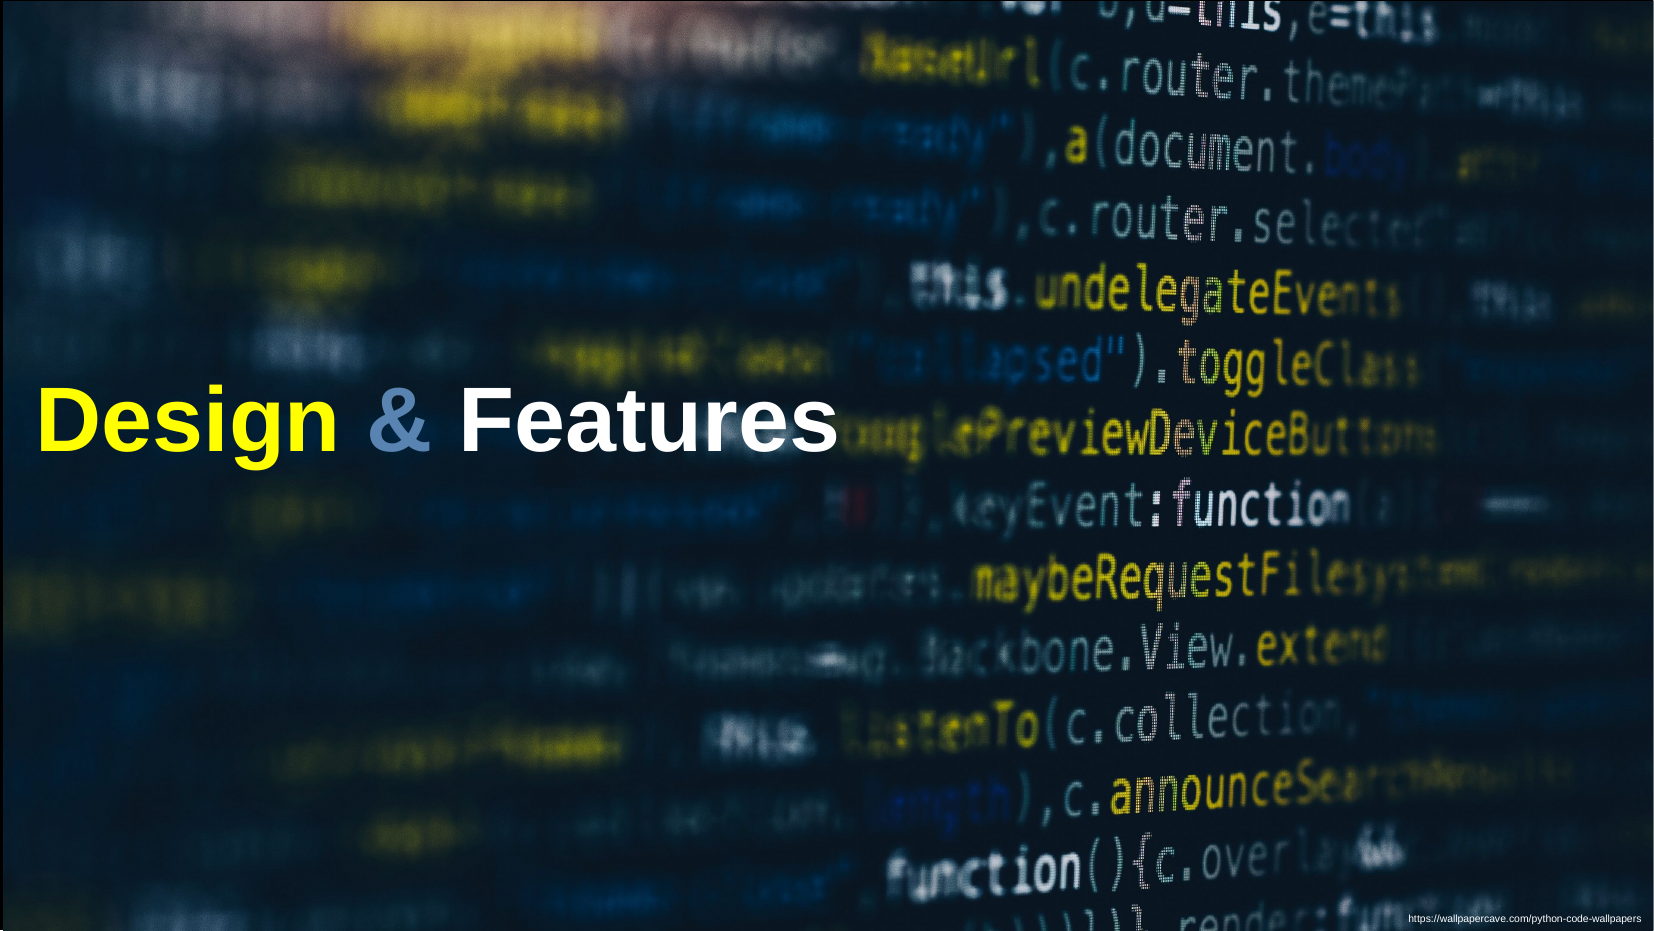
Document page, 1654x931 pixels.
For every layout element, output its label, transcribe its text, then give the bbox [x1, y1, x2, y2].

title Design & Features [35, 366, 1601, 473]
text_box https://wallpapercave.com/python-code-wallpapers [1393, 905, 1654, 931]
picture [3, 1, 1654, 931]
